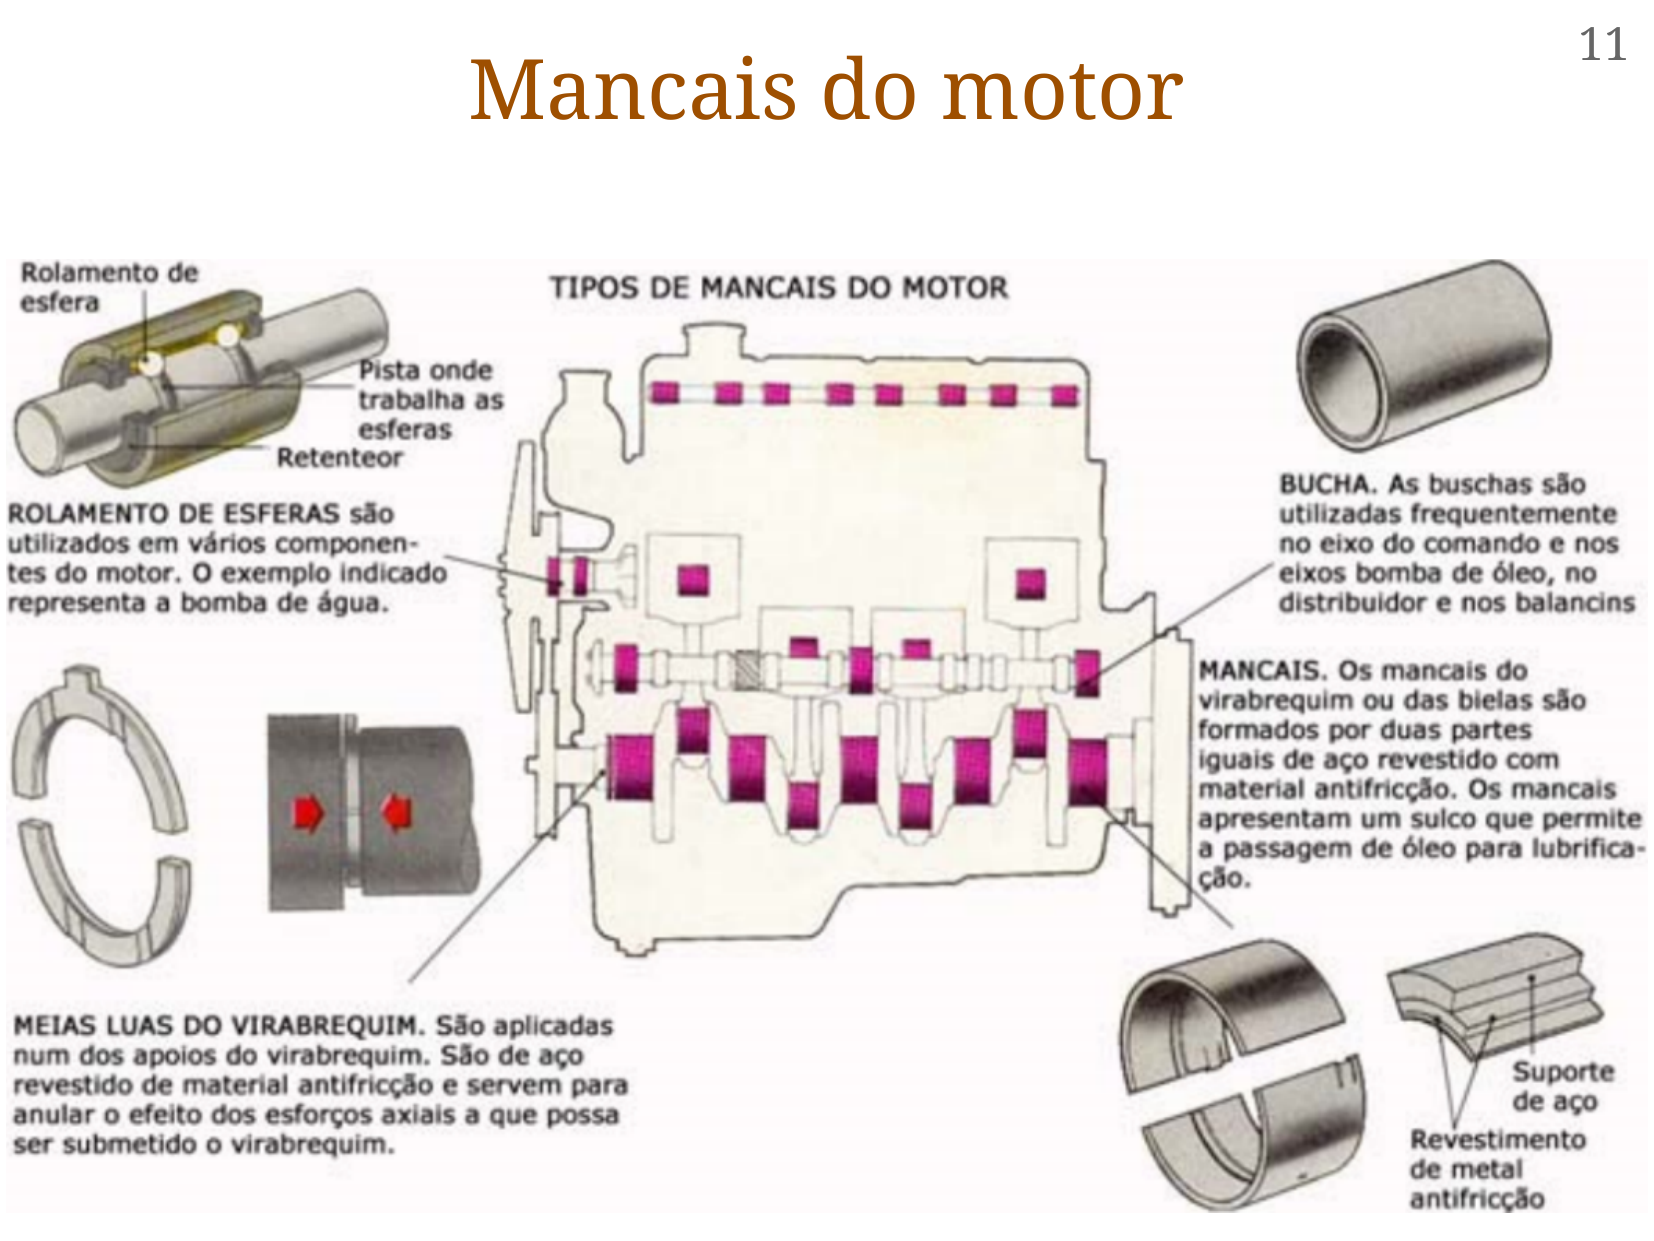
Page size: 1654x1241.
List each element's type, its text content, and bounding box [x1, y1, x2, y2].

title Mancais do motor [59, 29, 1595, 148]
picture [6, 259, 1648, 1213]
